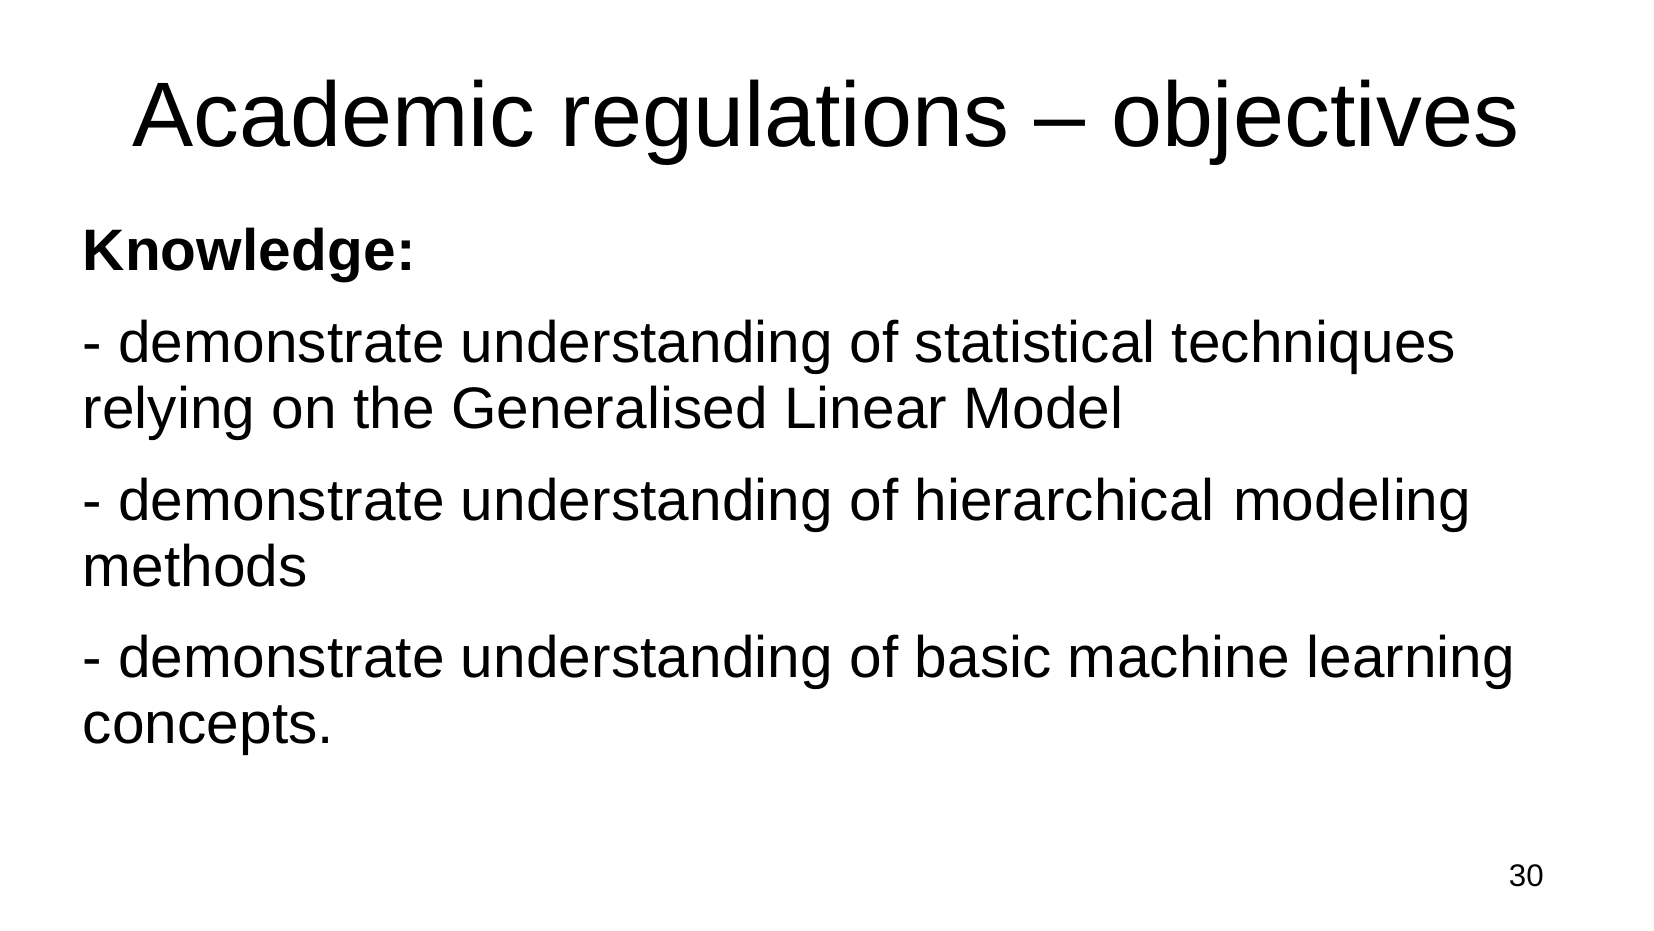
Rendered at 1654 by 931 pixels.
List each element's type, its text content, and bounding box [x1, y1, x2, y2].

title Academic regulations – objectives [82, 37, 1571, 193]
list Knowledge: - demonstrate understanding of statistical techniques relying on the Generalised Linear Model - demonstrate understanding of hierarchical modeling methods - demonstrate understanding of basic machine learning concepts. [82, 217, 1571, 758]
text_box <nummer> [1494, 850, 1654, 921]
